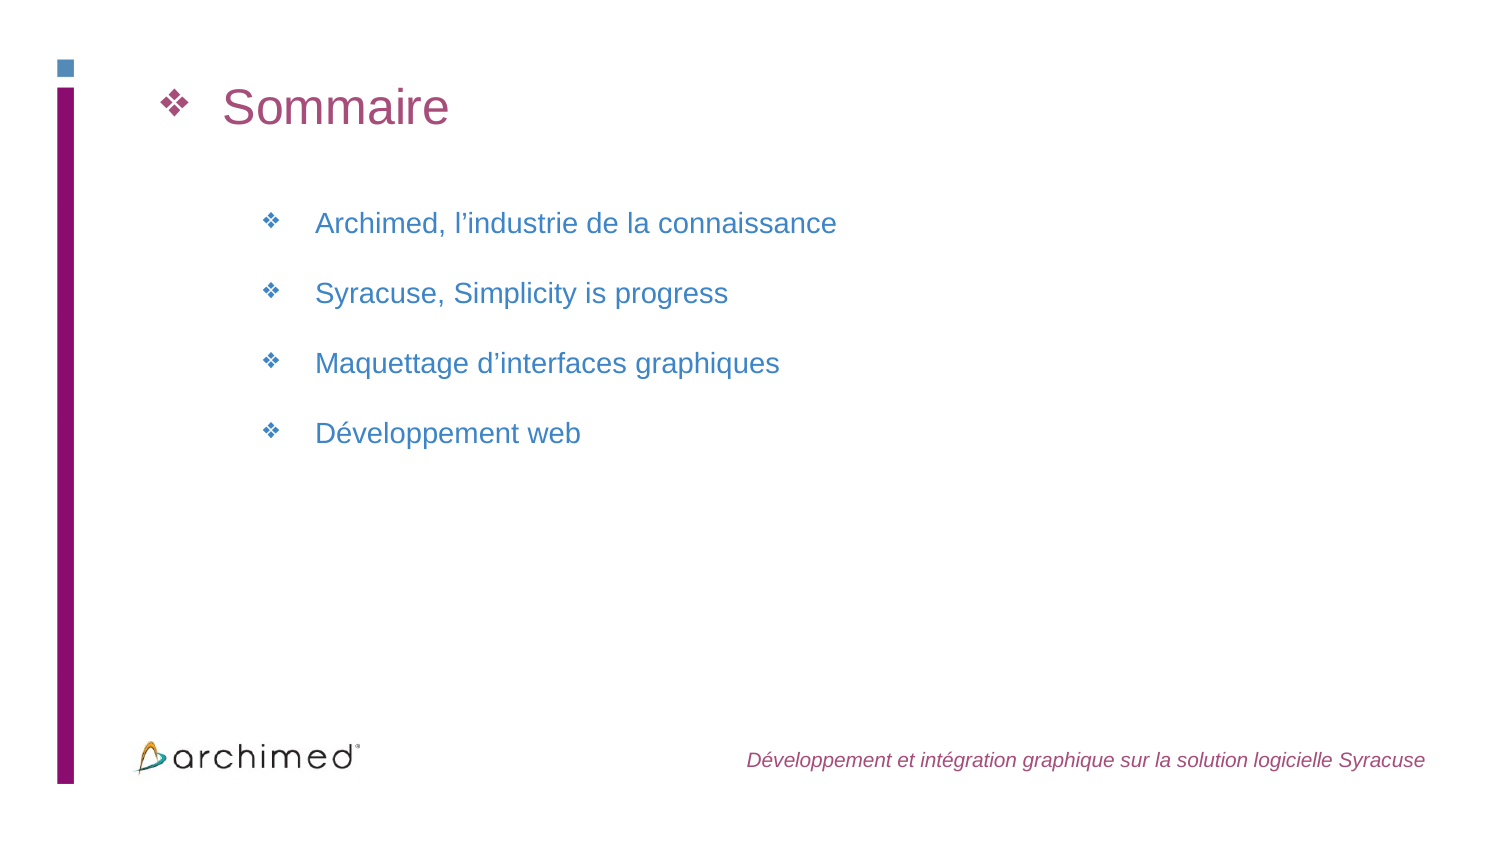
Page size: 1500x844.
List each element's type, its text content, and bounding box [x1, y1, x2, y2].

picture [132, 741, 360, 784]
text_box Archimed, l’industrie de la connaissance Syracuse, Simplicity is progress Maquettage d’interfaces graphiques Développement web [150, 189, 1044, 655]
title Développement et intégration graphique sur la solution logicielle Syracuse [81, 743, 1441, 787]
picture [57, 59, 74, 785]
text_box Sommaire [132, 59, 746, 132]
